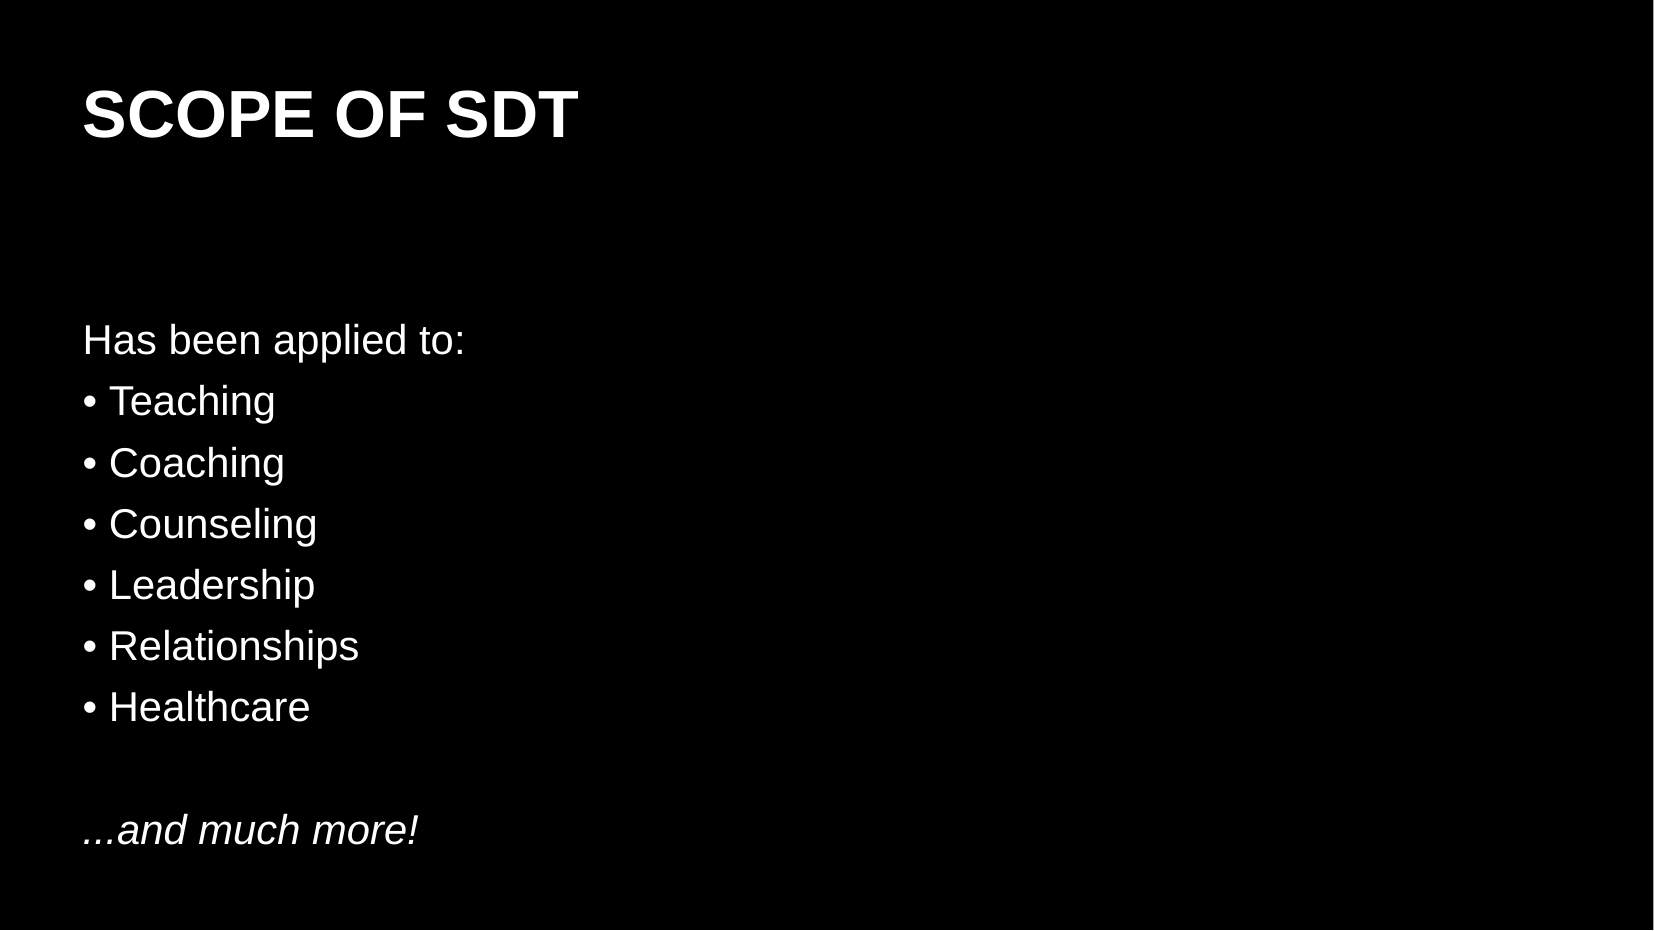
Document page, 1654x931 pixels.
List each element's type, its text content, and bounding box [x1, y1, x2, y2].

title SCOPE OF SDT [82, 37, 1571, 193]
list Has been applied to: • Teaching • Coaching • Counseling • Leadership • Relationships • Healthcare ...and much more! [82, 316, 1571, 857]
